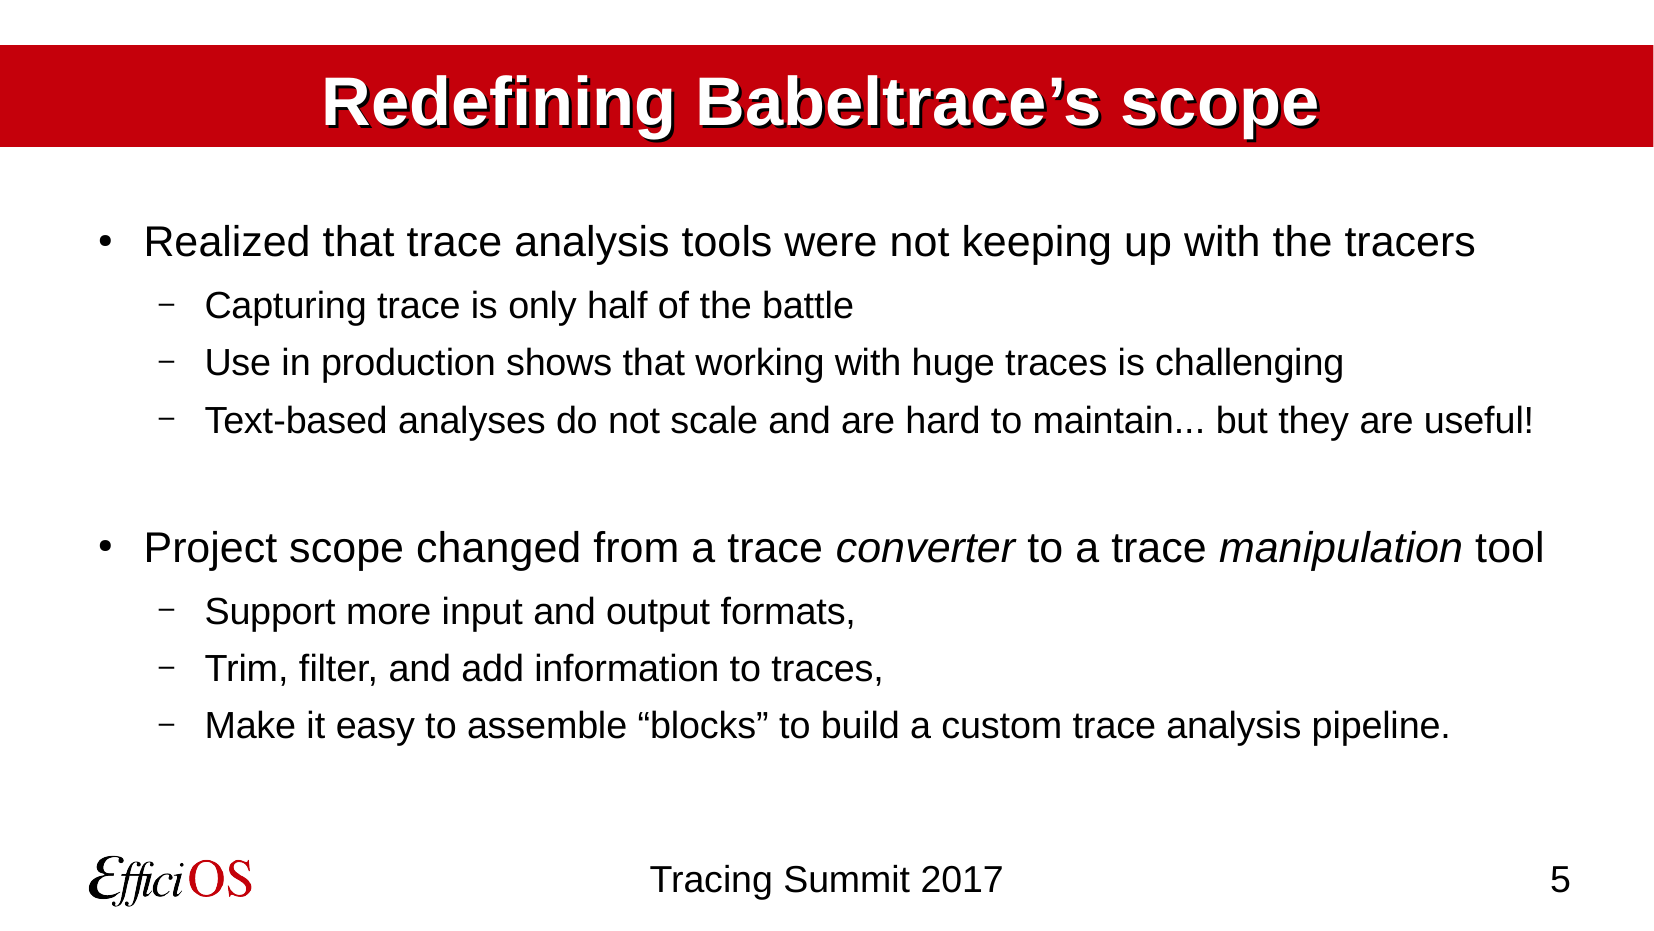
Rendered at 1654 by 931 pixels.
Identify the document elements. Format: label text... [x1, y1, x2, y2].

title Redefining Babeltrace’s scope [76, 24, 1565, 180]
picture [82, 853, 260, 910]
list Realized that trace analysis tools were not keeping up with the tracers Capturing trace is only half of the battle Use in production shows that working with huge traces is challenging Text-based analyses do not scale and are hard to maintain... but they are useful! Project scope changed from a trace converter to a trace manipulation tool Support more input and output formats, Trim, filter, and add information to traces, Make it easy to assemble “blocks” to build a custom trace analysis pipeline. [82, 217, 1571, 758]
